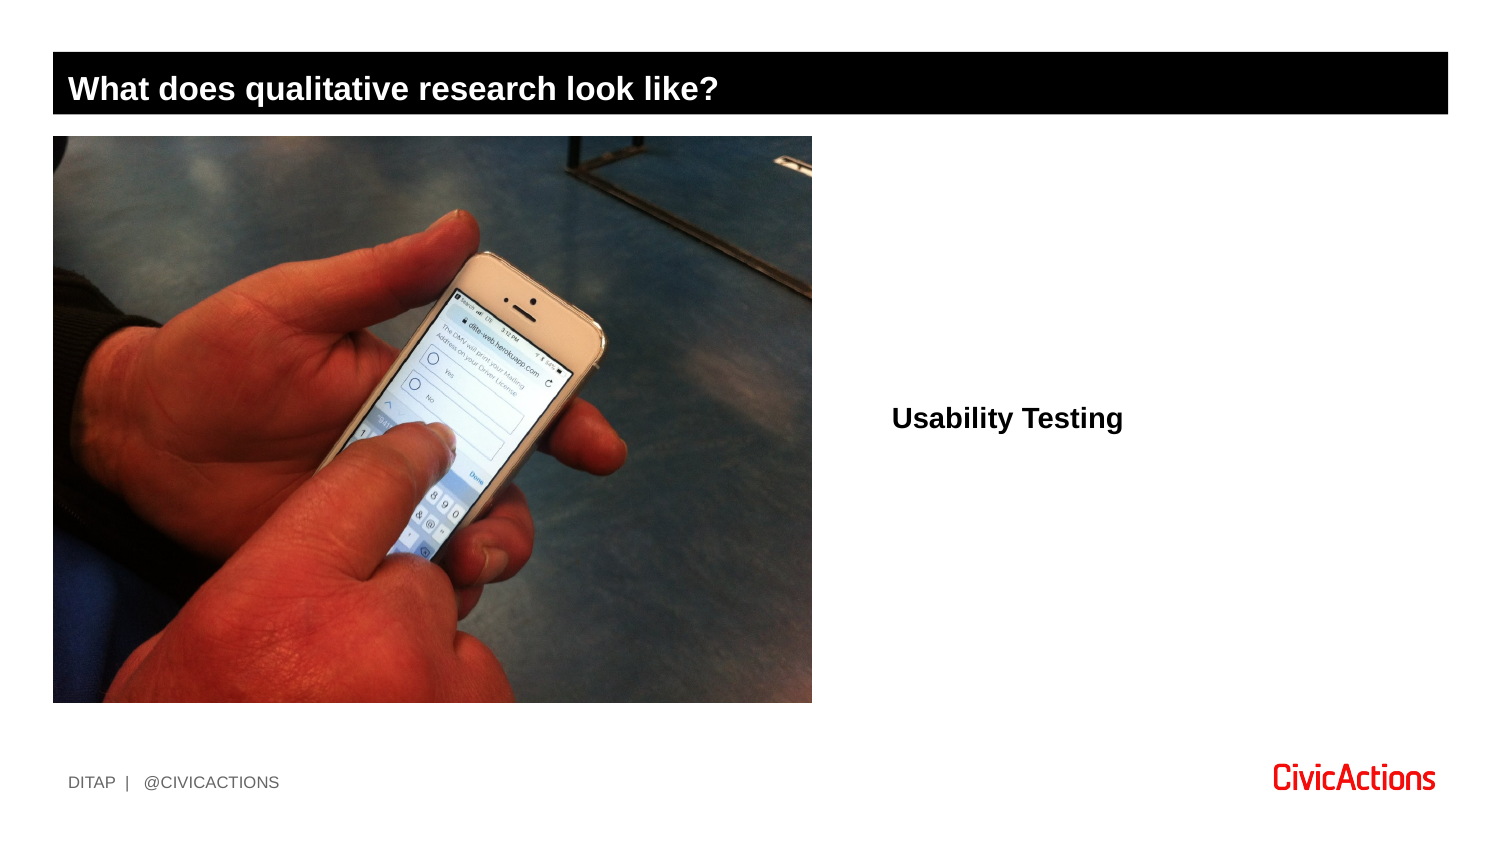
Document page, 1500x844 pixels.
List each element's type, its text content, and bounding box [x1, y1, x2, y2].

picture [53, 136, 812, 703]
picture [1271, 758, 1438, 795]
text_box Usability Testing [876, 383, 1285, 460]
title What does qualitative research look like? [53, 51, 1449, 115]
